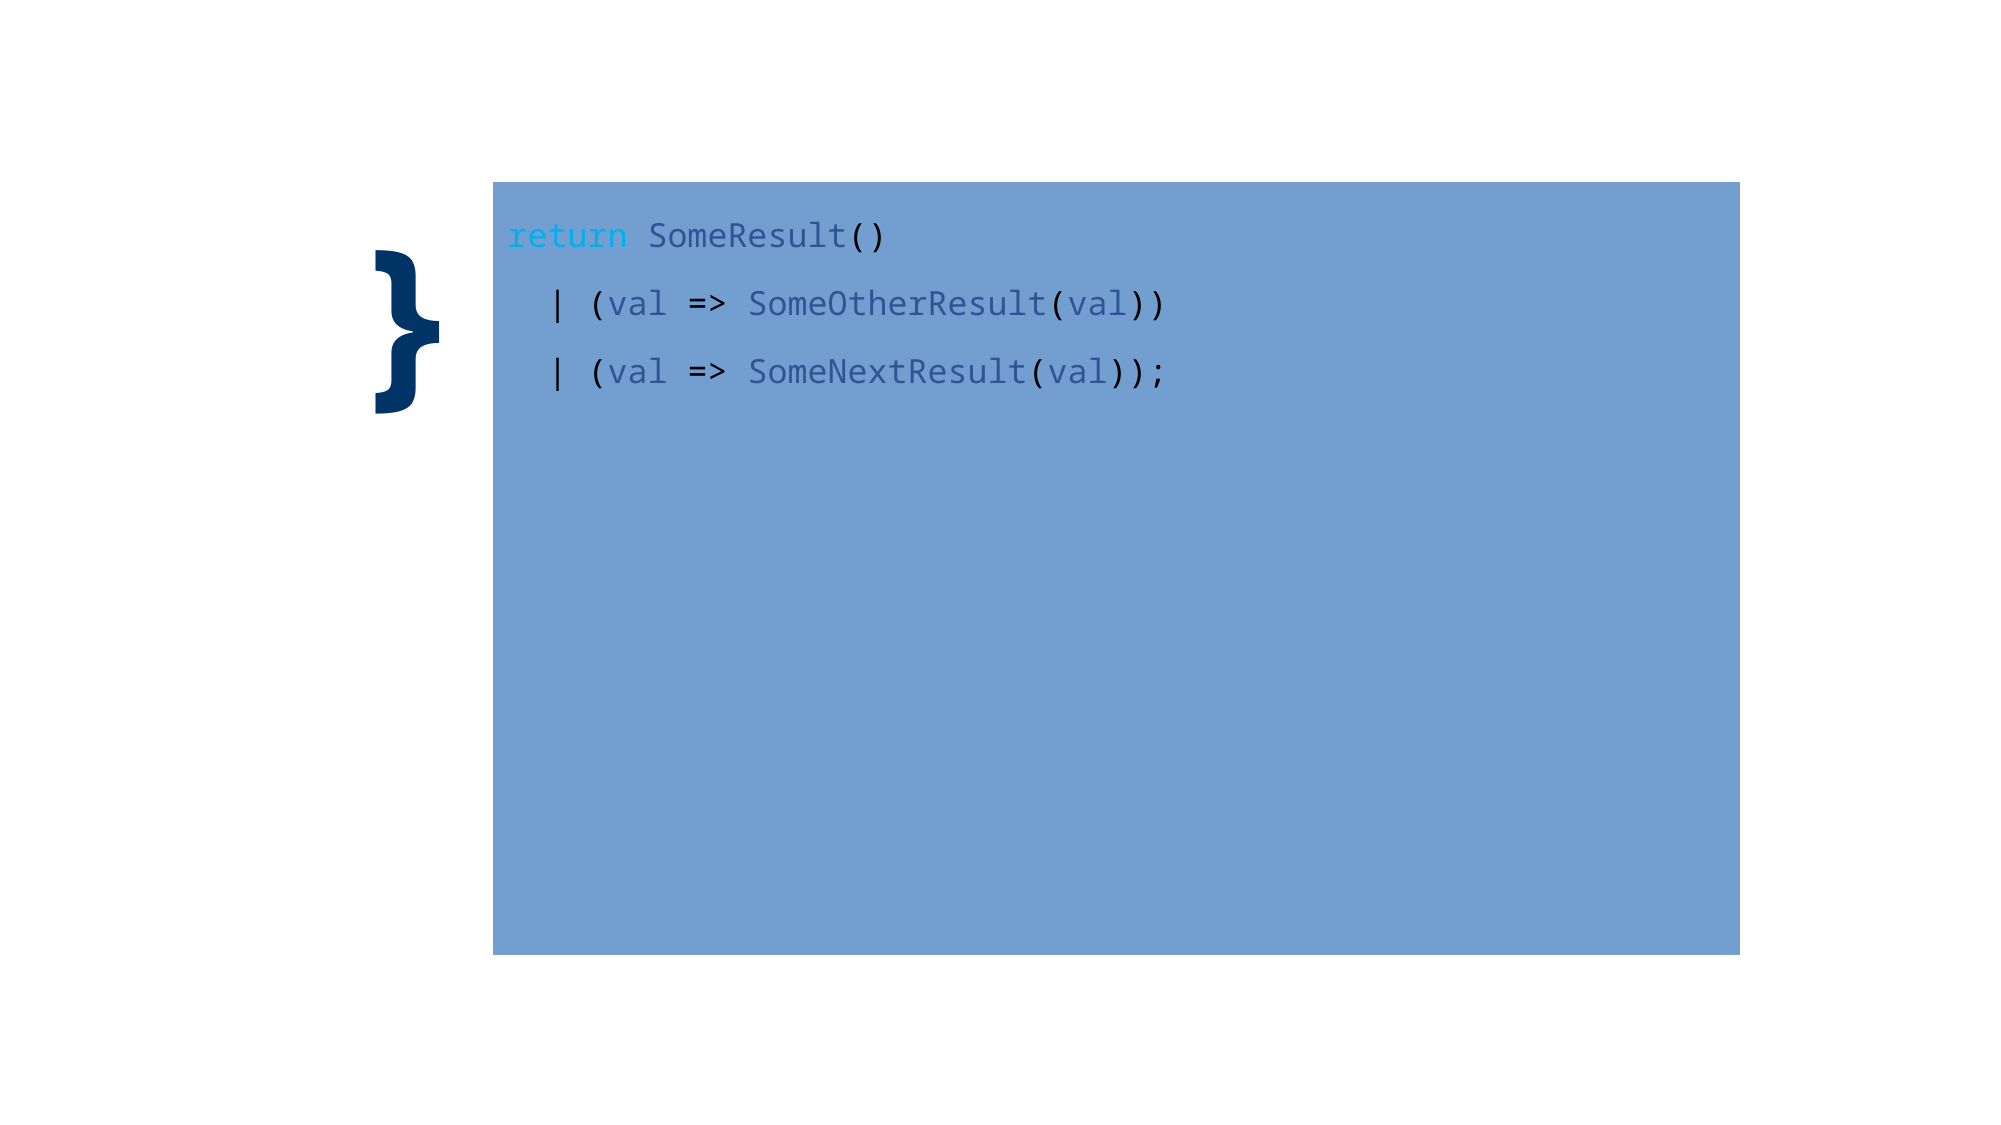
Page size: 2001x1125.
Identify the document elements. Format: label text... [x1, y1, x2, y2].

table_header return SomeResult() | (val => SomeOtherResult(val)) | (val => SomeNextResult(val)); [493, 182, 1740, 955]
text_box } [353, 147, 472, 441]
